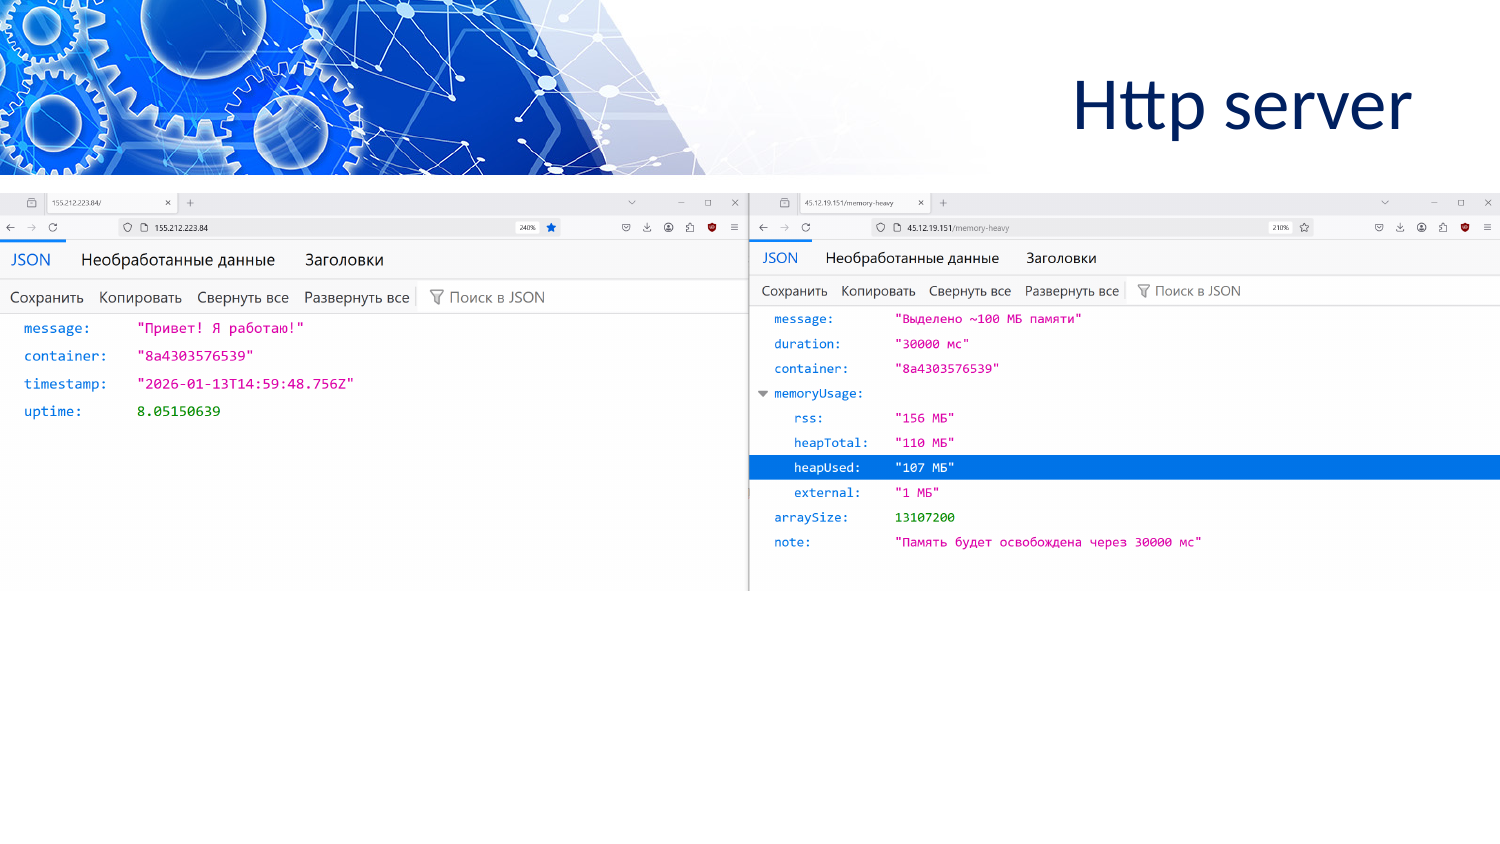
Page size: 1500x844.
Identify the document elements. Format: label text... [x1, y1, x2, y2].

picture [0, 0, 1500, 844]
title Http server [73, 36, 1429, 162]
